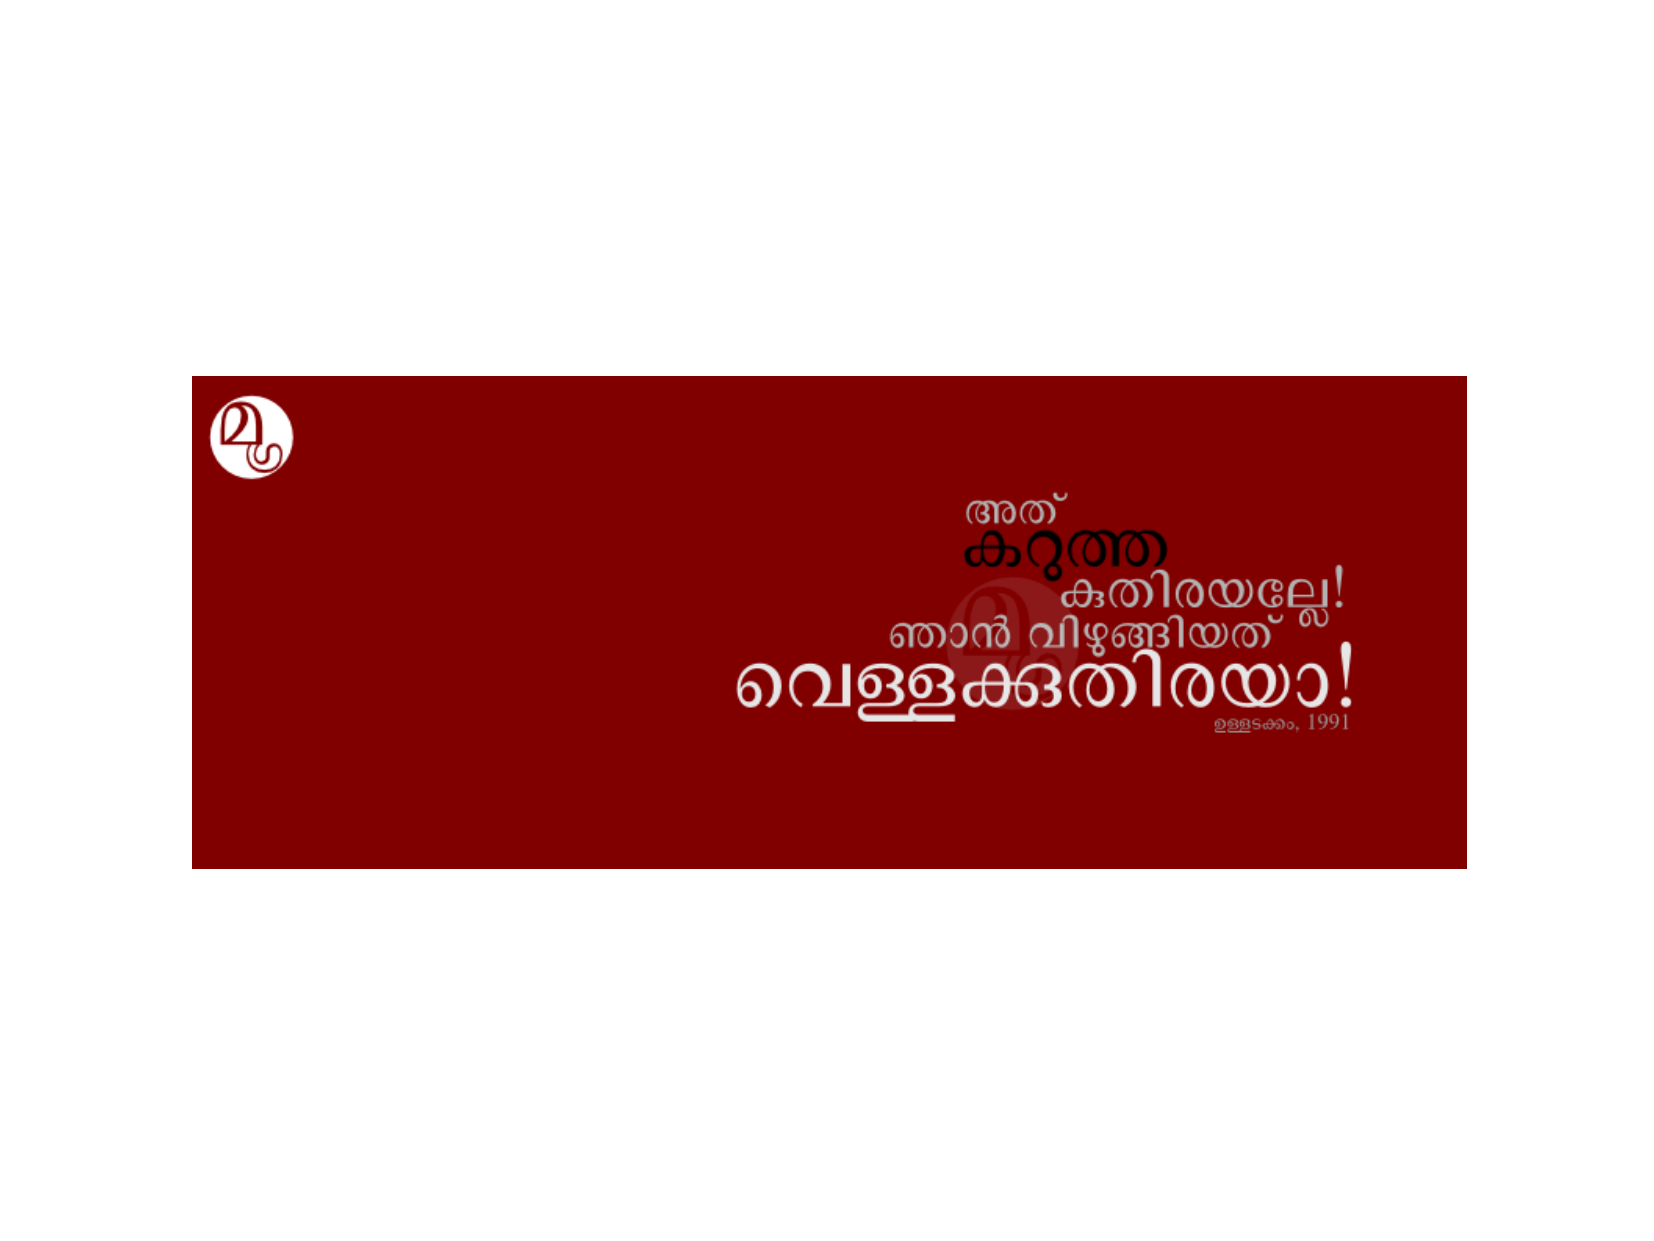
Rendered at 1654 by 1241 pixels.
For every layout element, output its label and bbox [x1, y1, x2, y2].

picture [192, 376, 1467, 870]
